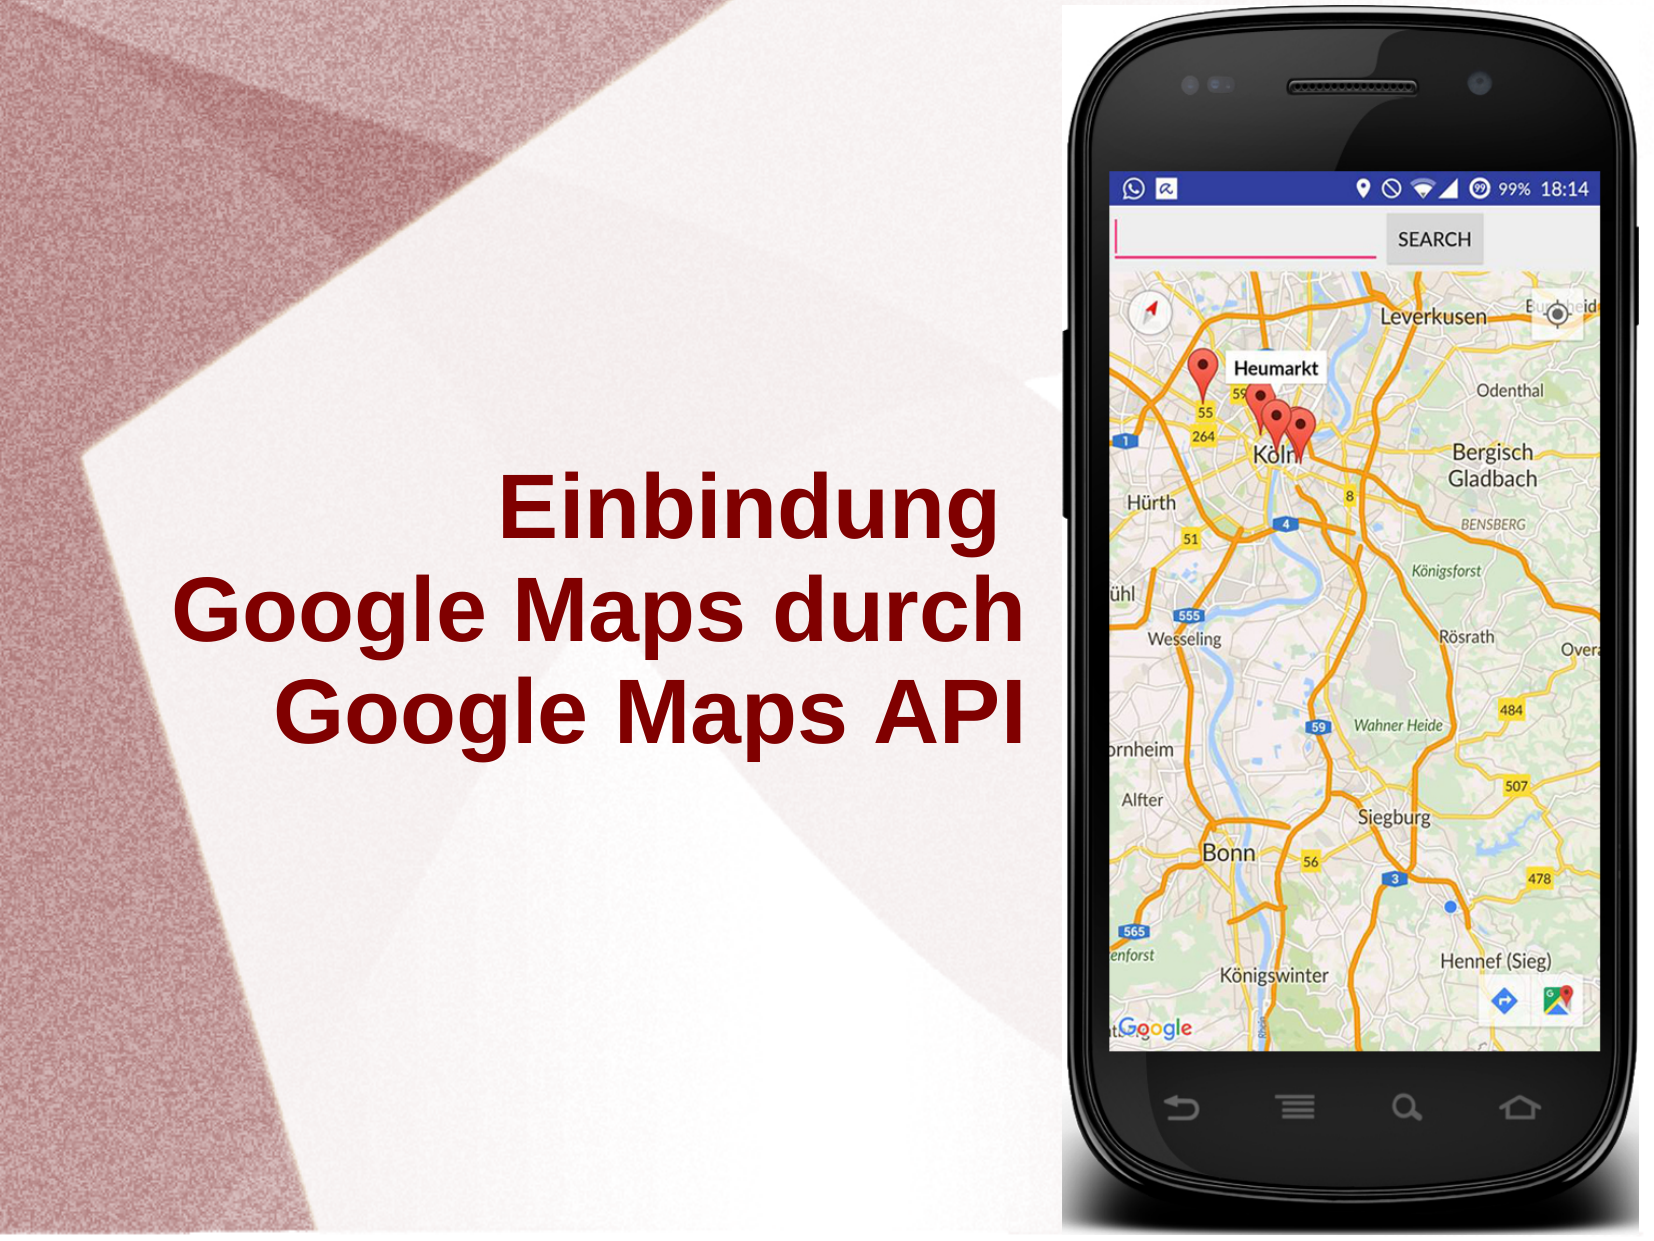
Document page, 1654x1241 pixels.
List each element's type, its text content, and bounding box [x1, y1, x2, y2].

title Einbindung Google Maps durch Google Maps API [35, 49, 1028, 1170]
picture [0, 0, 1654, 1241]
